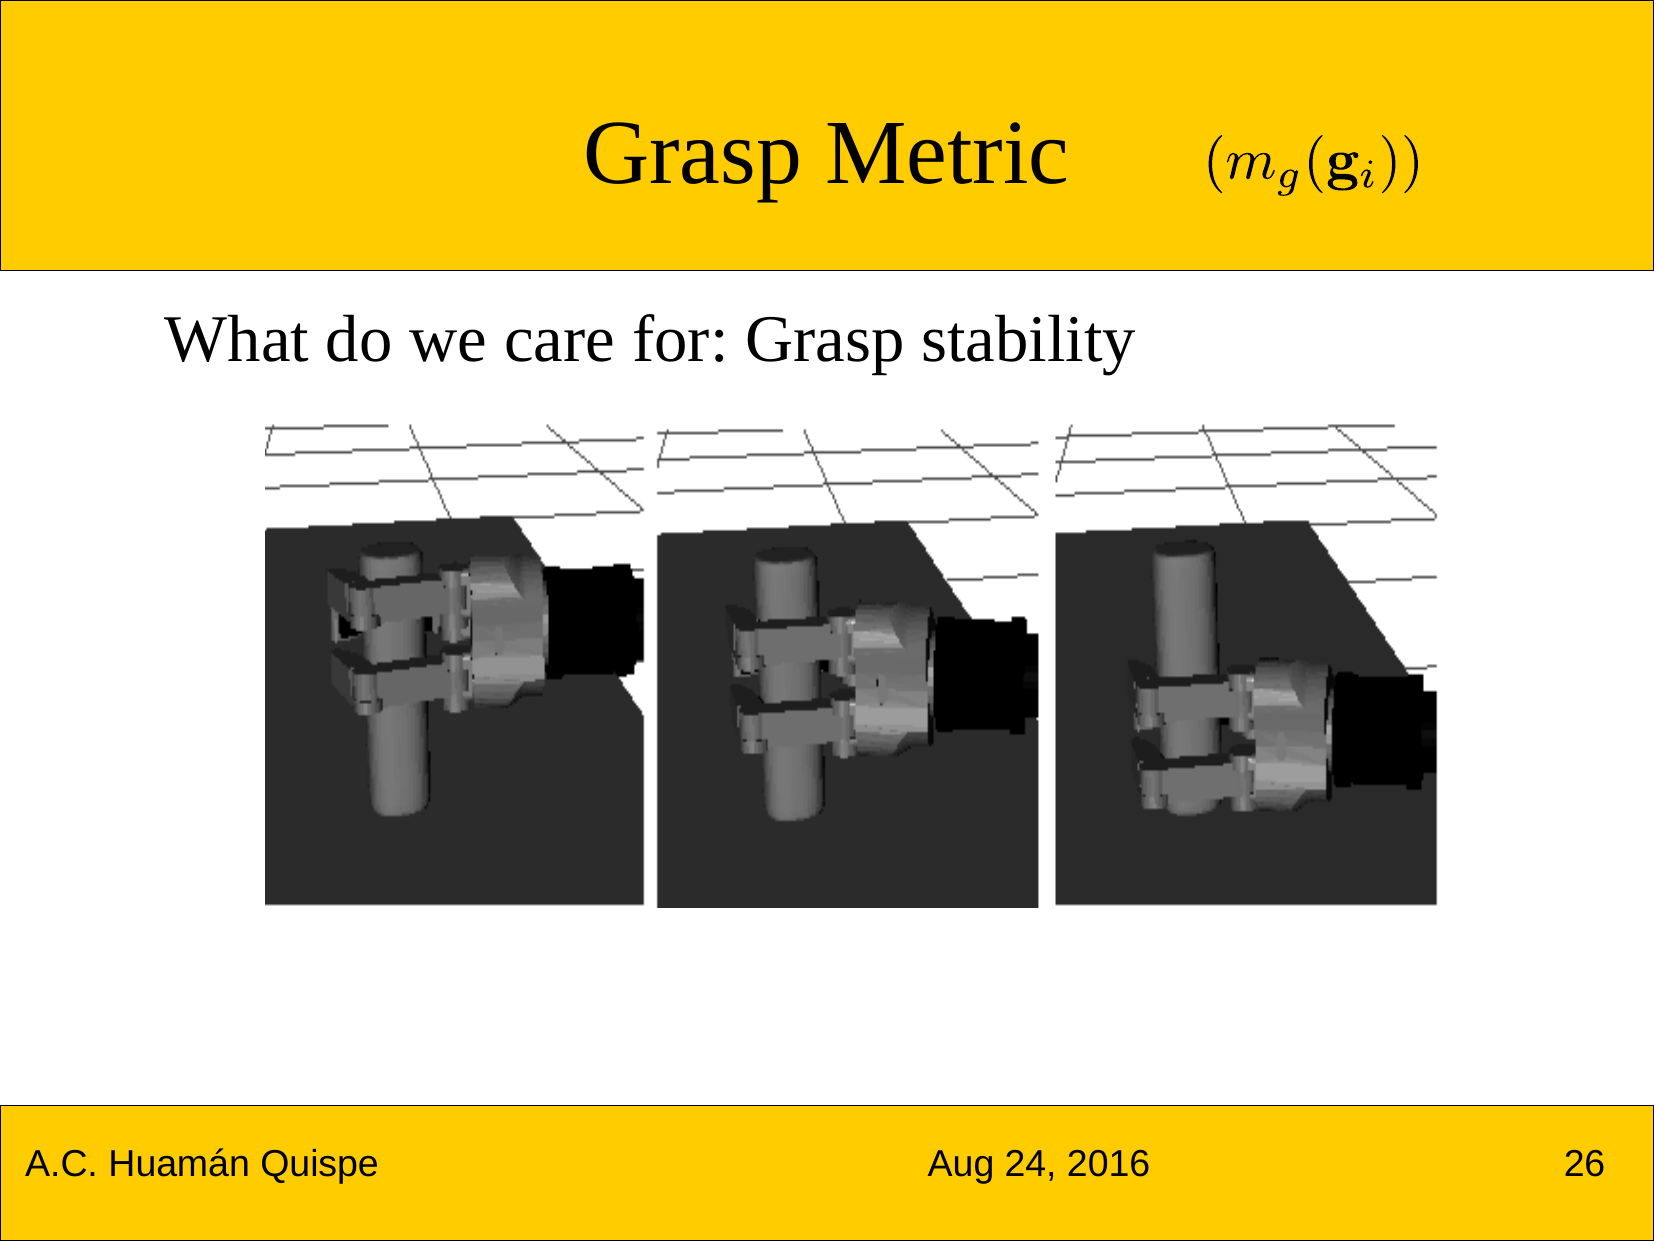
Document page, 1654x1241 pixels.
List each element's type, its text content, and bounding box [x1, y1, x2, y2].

title Grasp Metric [82, 49, 1571, 257]
picture [265, 399, 1441, 908]
text_box [1202, 135, 1424, 196]
text_box What do we care for: Grasp stability [150, 294, 1153, 384]
